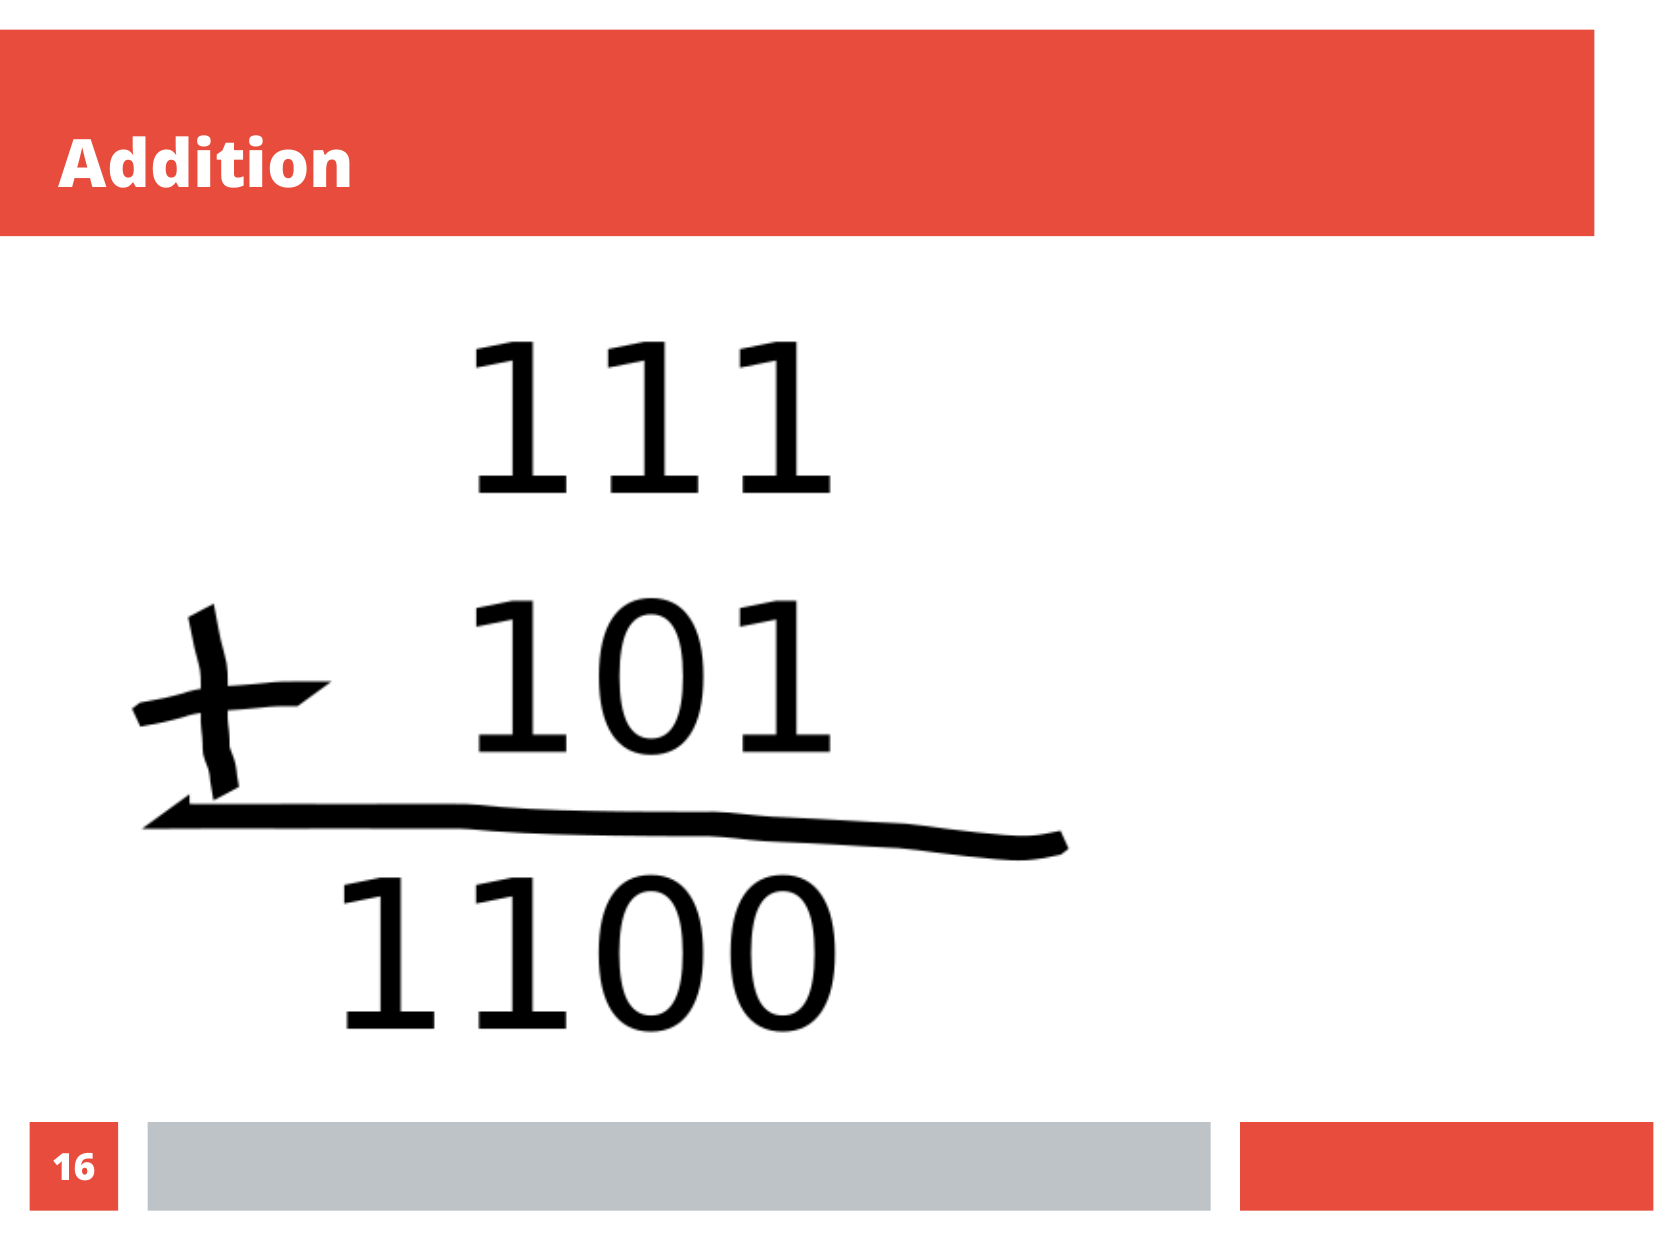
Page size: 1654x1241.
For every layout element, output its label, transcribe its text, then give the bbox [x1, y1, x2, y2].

picture [75, 279, 1141, 1100]
title Addition [59, 59, 1595, 207]
